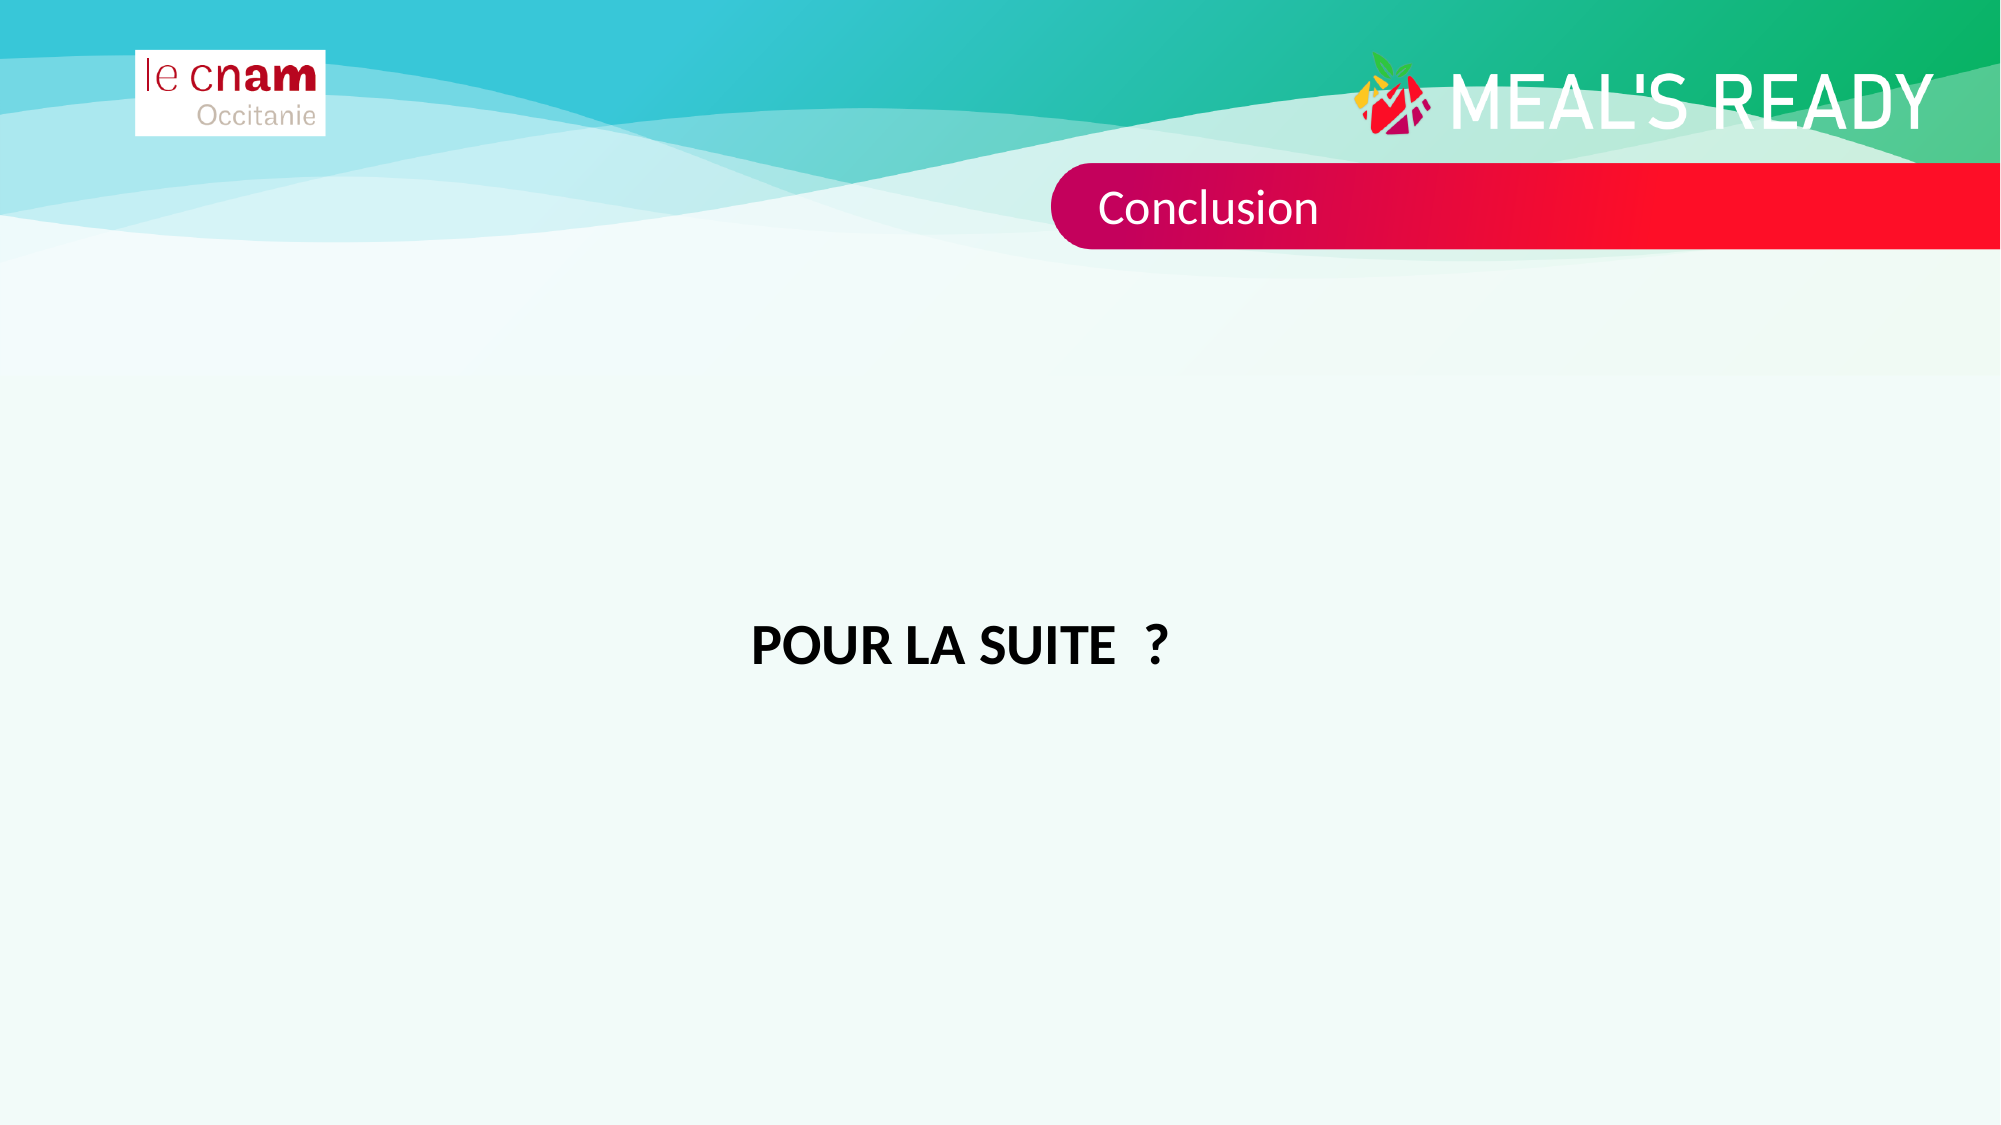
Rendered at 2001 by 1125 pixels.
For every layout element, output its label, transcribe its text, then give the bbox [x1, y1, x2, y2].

text_box Conclusion [1083, 173, 2000, 244]
picture [0, 0, 2000, 1125]
text_box POUR LA SUITE ? [736, 598, 1264, 685]
